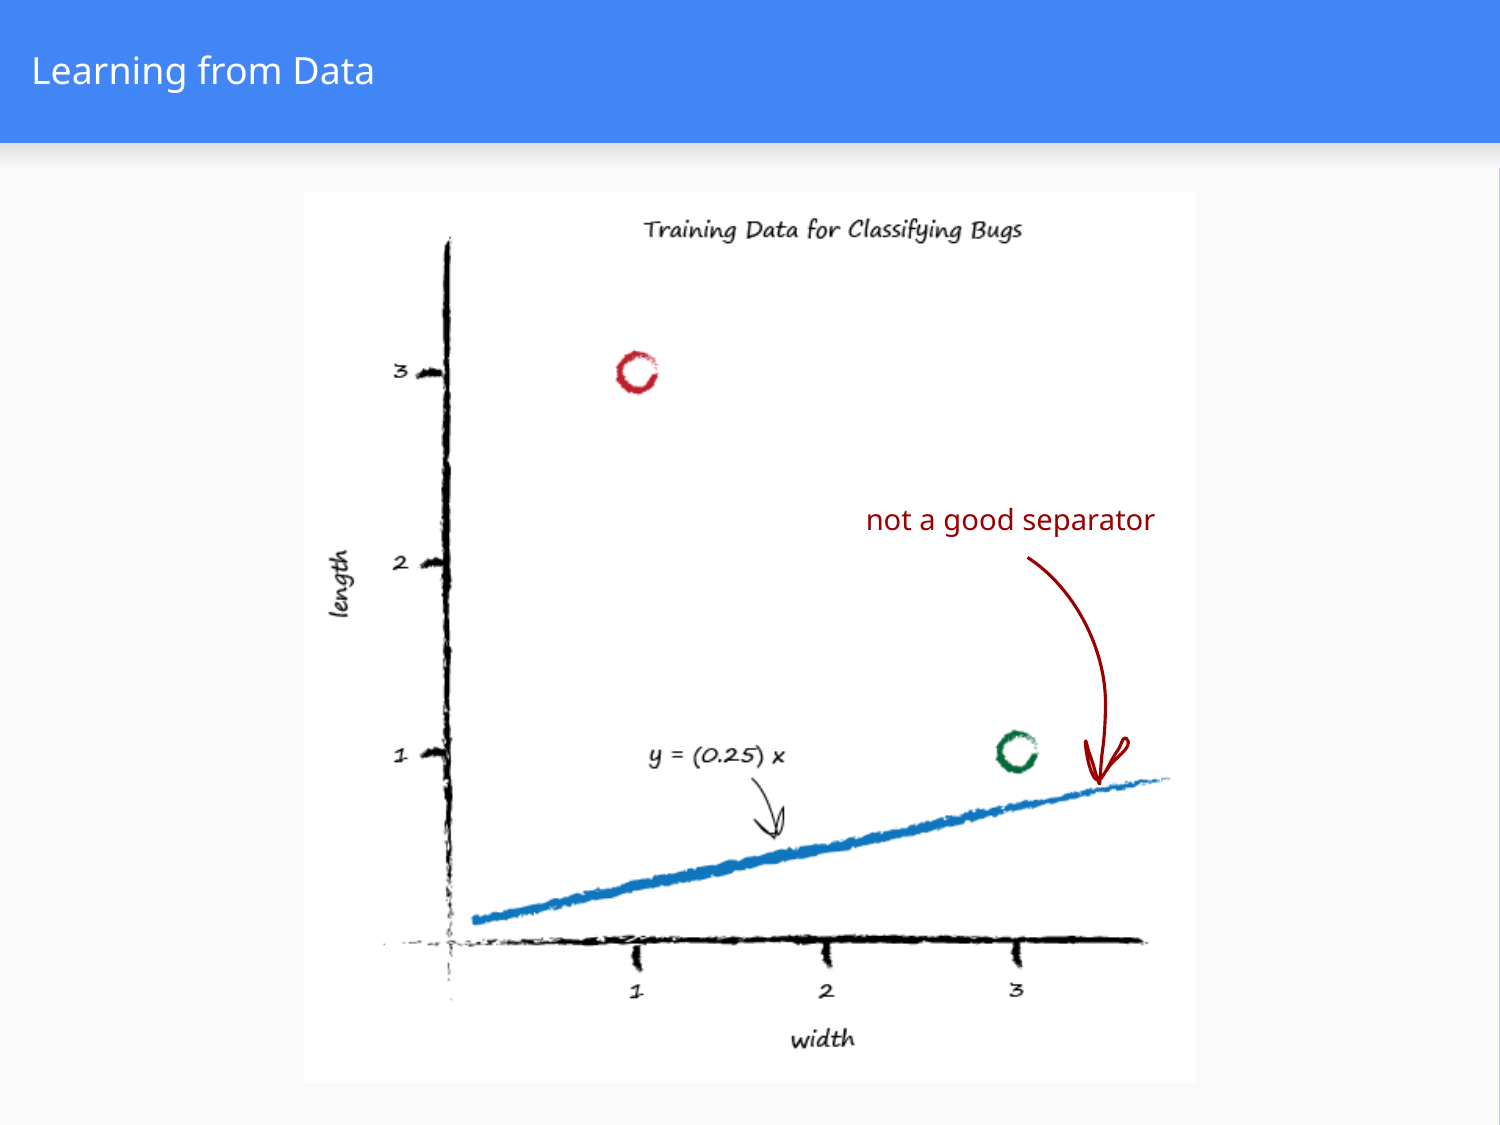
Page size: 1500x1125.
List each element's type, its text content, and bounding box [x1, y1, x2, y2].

text_box not a good separator [787, 486, 1234, 589]
title Learning from Data [16, 3, 1464, 136]
picture [304, 192, 1196, 1083]
picture [1120, 741, 1126, 751]
